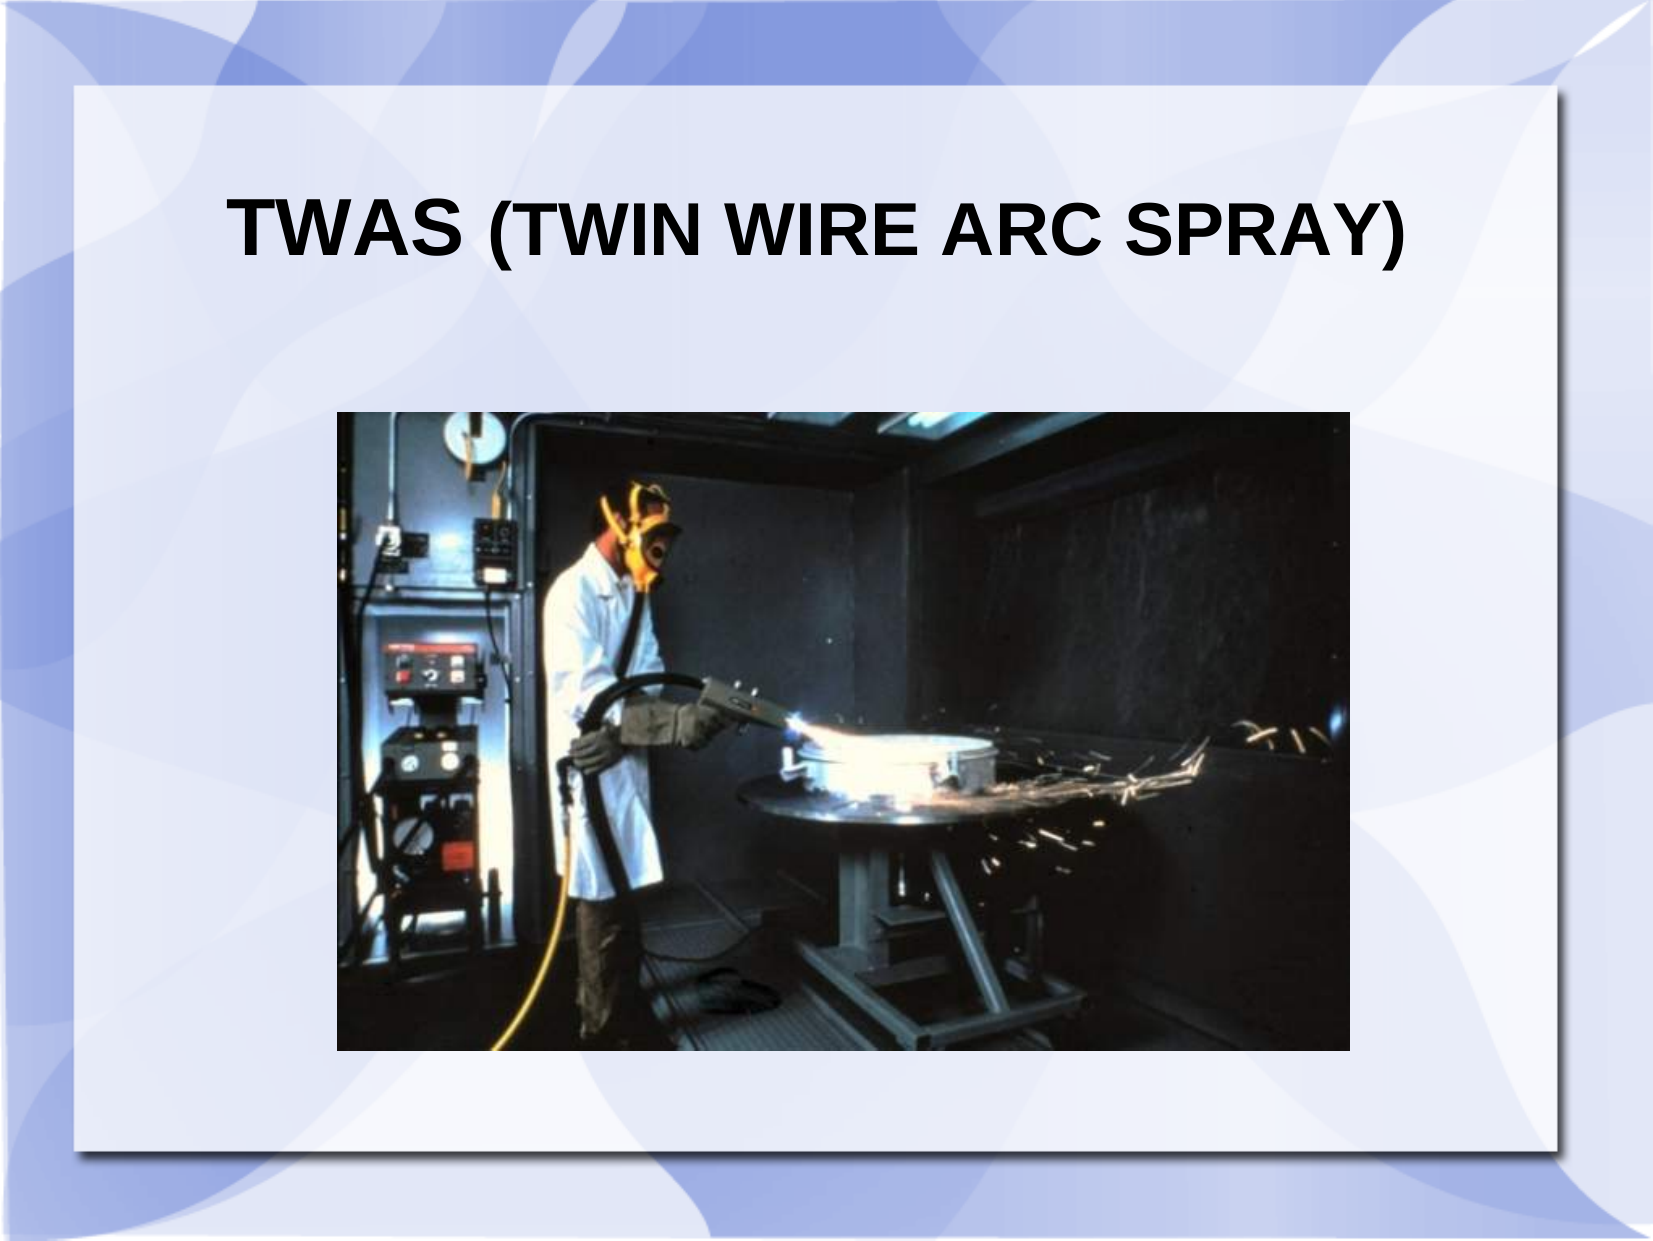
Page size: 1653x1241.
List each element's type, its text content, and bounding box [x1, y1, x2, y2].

title TWAS (TWIN WIRE ARC SPRAY)‏ [195, 112, 1441, 331]
picture [0, 0, 1653, 1241]
